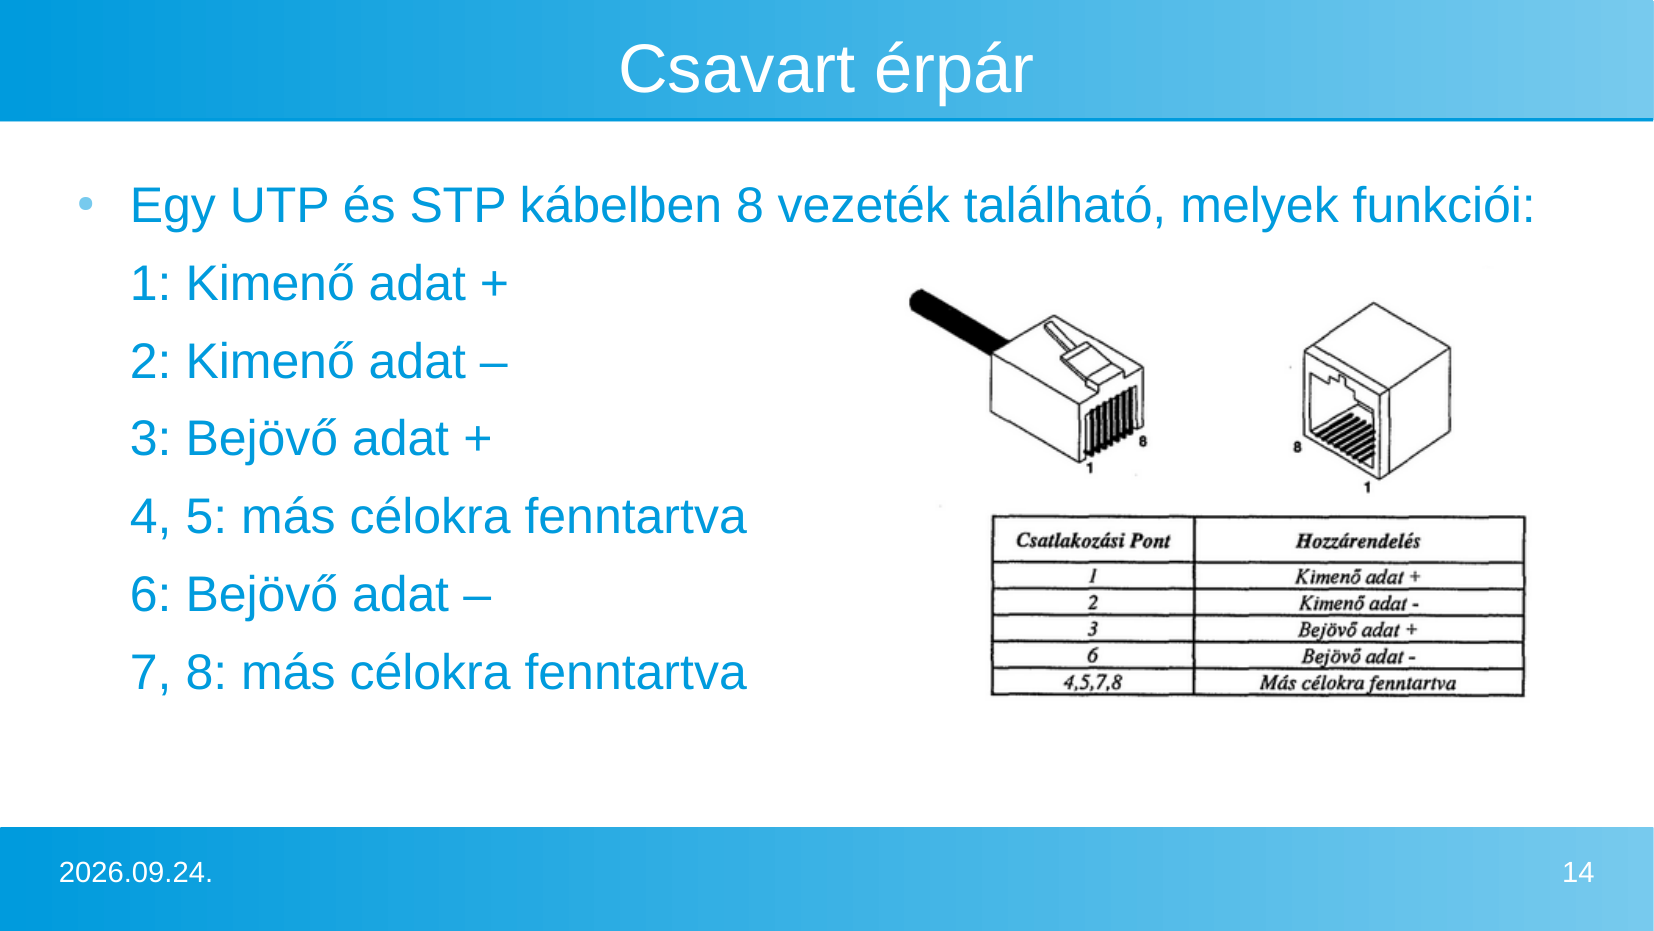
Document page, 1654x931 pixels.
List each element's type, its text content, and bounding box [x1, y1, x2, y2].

list Egy UTP és STP kábelben 8 vezeték található, melyek funkciói: 1: Kimenő adat + 2: Kimenő adat – 3: Bejövő adat + 4, 5: más célokra fenntartva 6: Bejövő adat – 7, 8: más célokra fenntartva [59, 177, 1595, 768]
picture [883, 265, 1536, 713]
title Csavart érpár [59, 29, 1595, 108]
